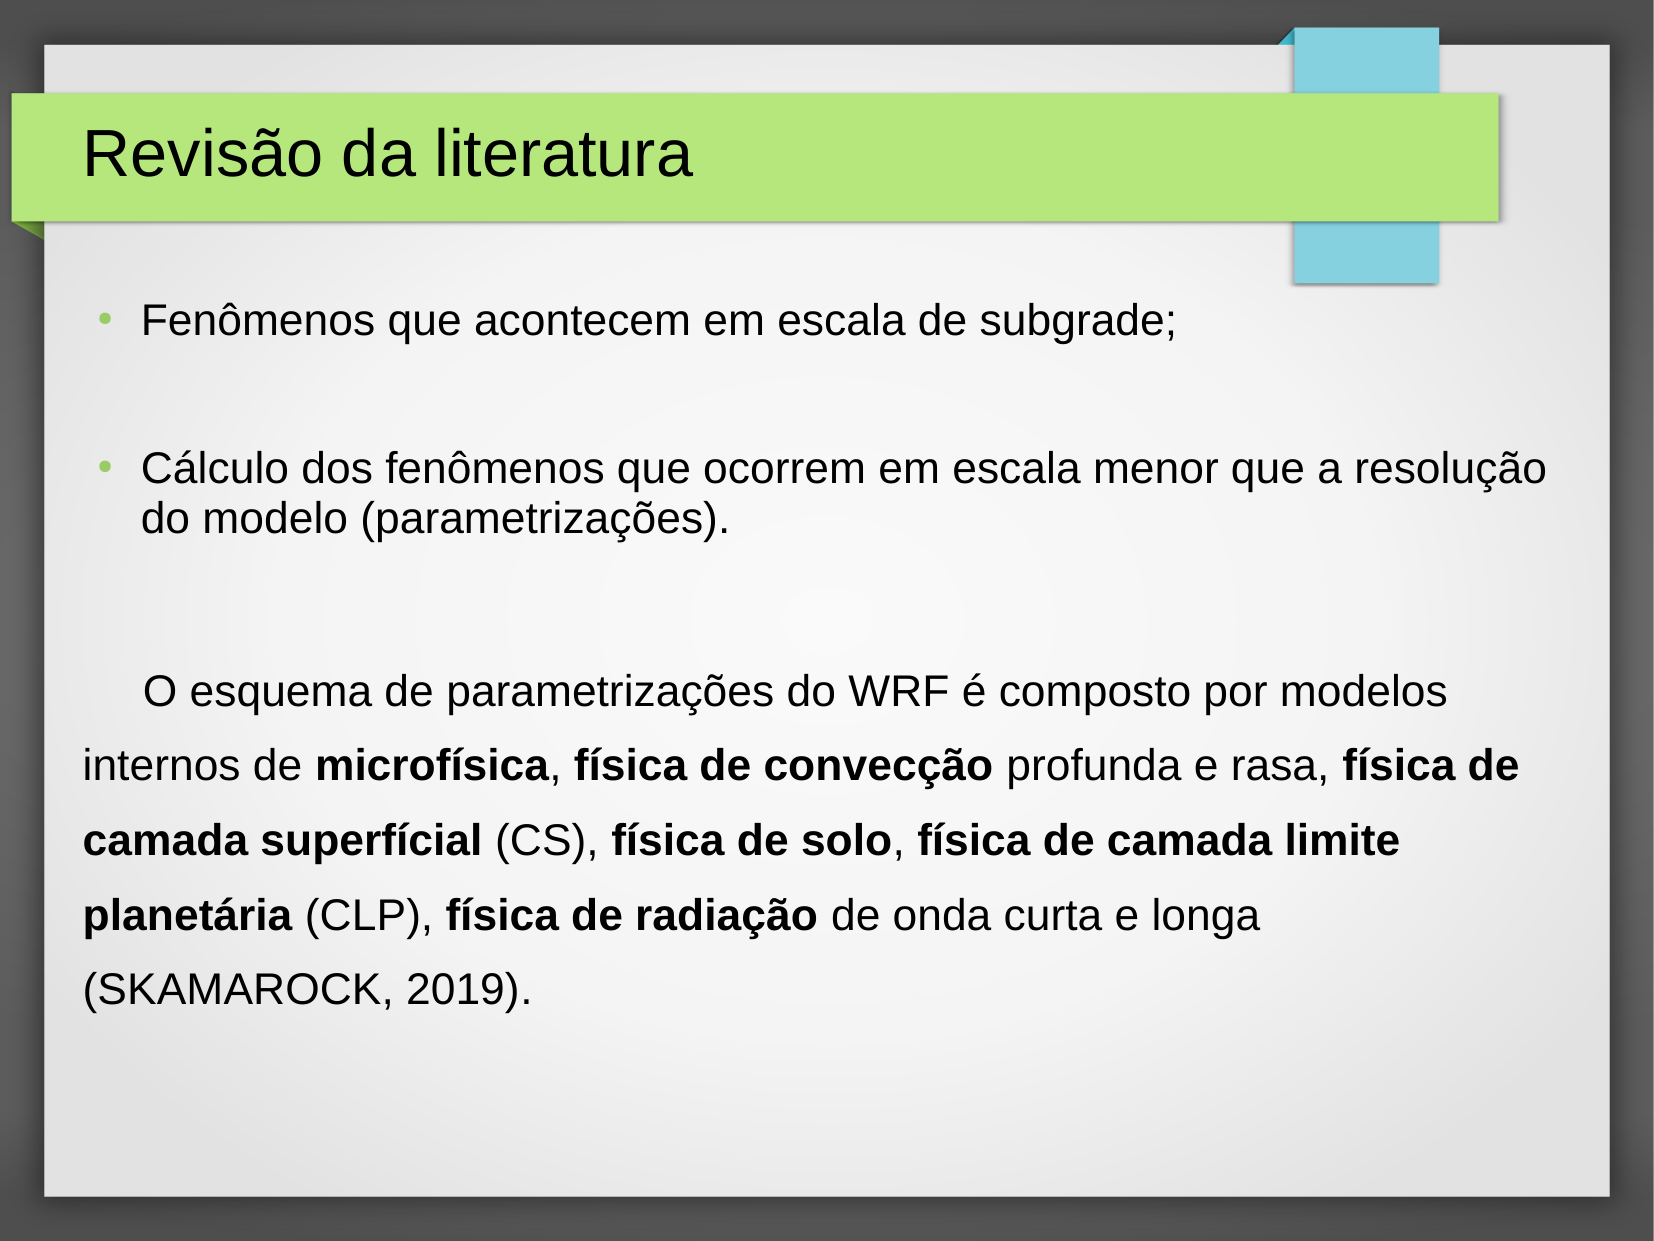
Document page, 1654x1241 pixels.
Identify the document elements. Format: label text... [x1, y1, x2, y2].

list Fenômenos que acontecem em escala de subgrade; Cálculo dos fenômenos que ocorrem em escala menor que a resolução do modelo (parametrizações). O esquema de parametrizações do WRF é composto por modelos internos de microfísica, física de convecção profunda e rasa, física de camada superfícial (CS), física de solo, física de camada limite planetária (CLP), física de radiação de onda curta e longa (SKAMAROCK, 2019). [82, 295, 1571, 1015]
title Revisão da literatura [82, 94, 1264, 213]
picture [0, 0, 1654, 1241]
